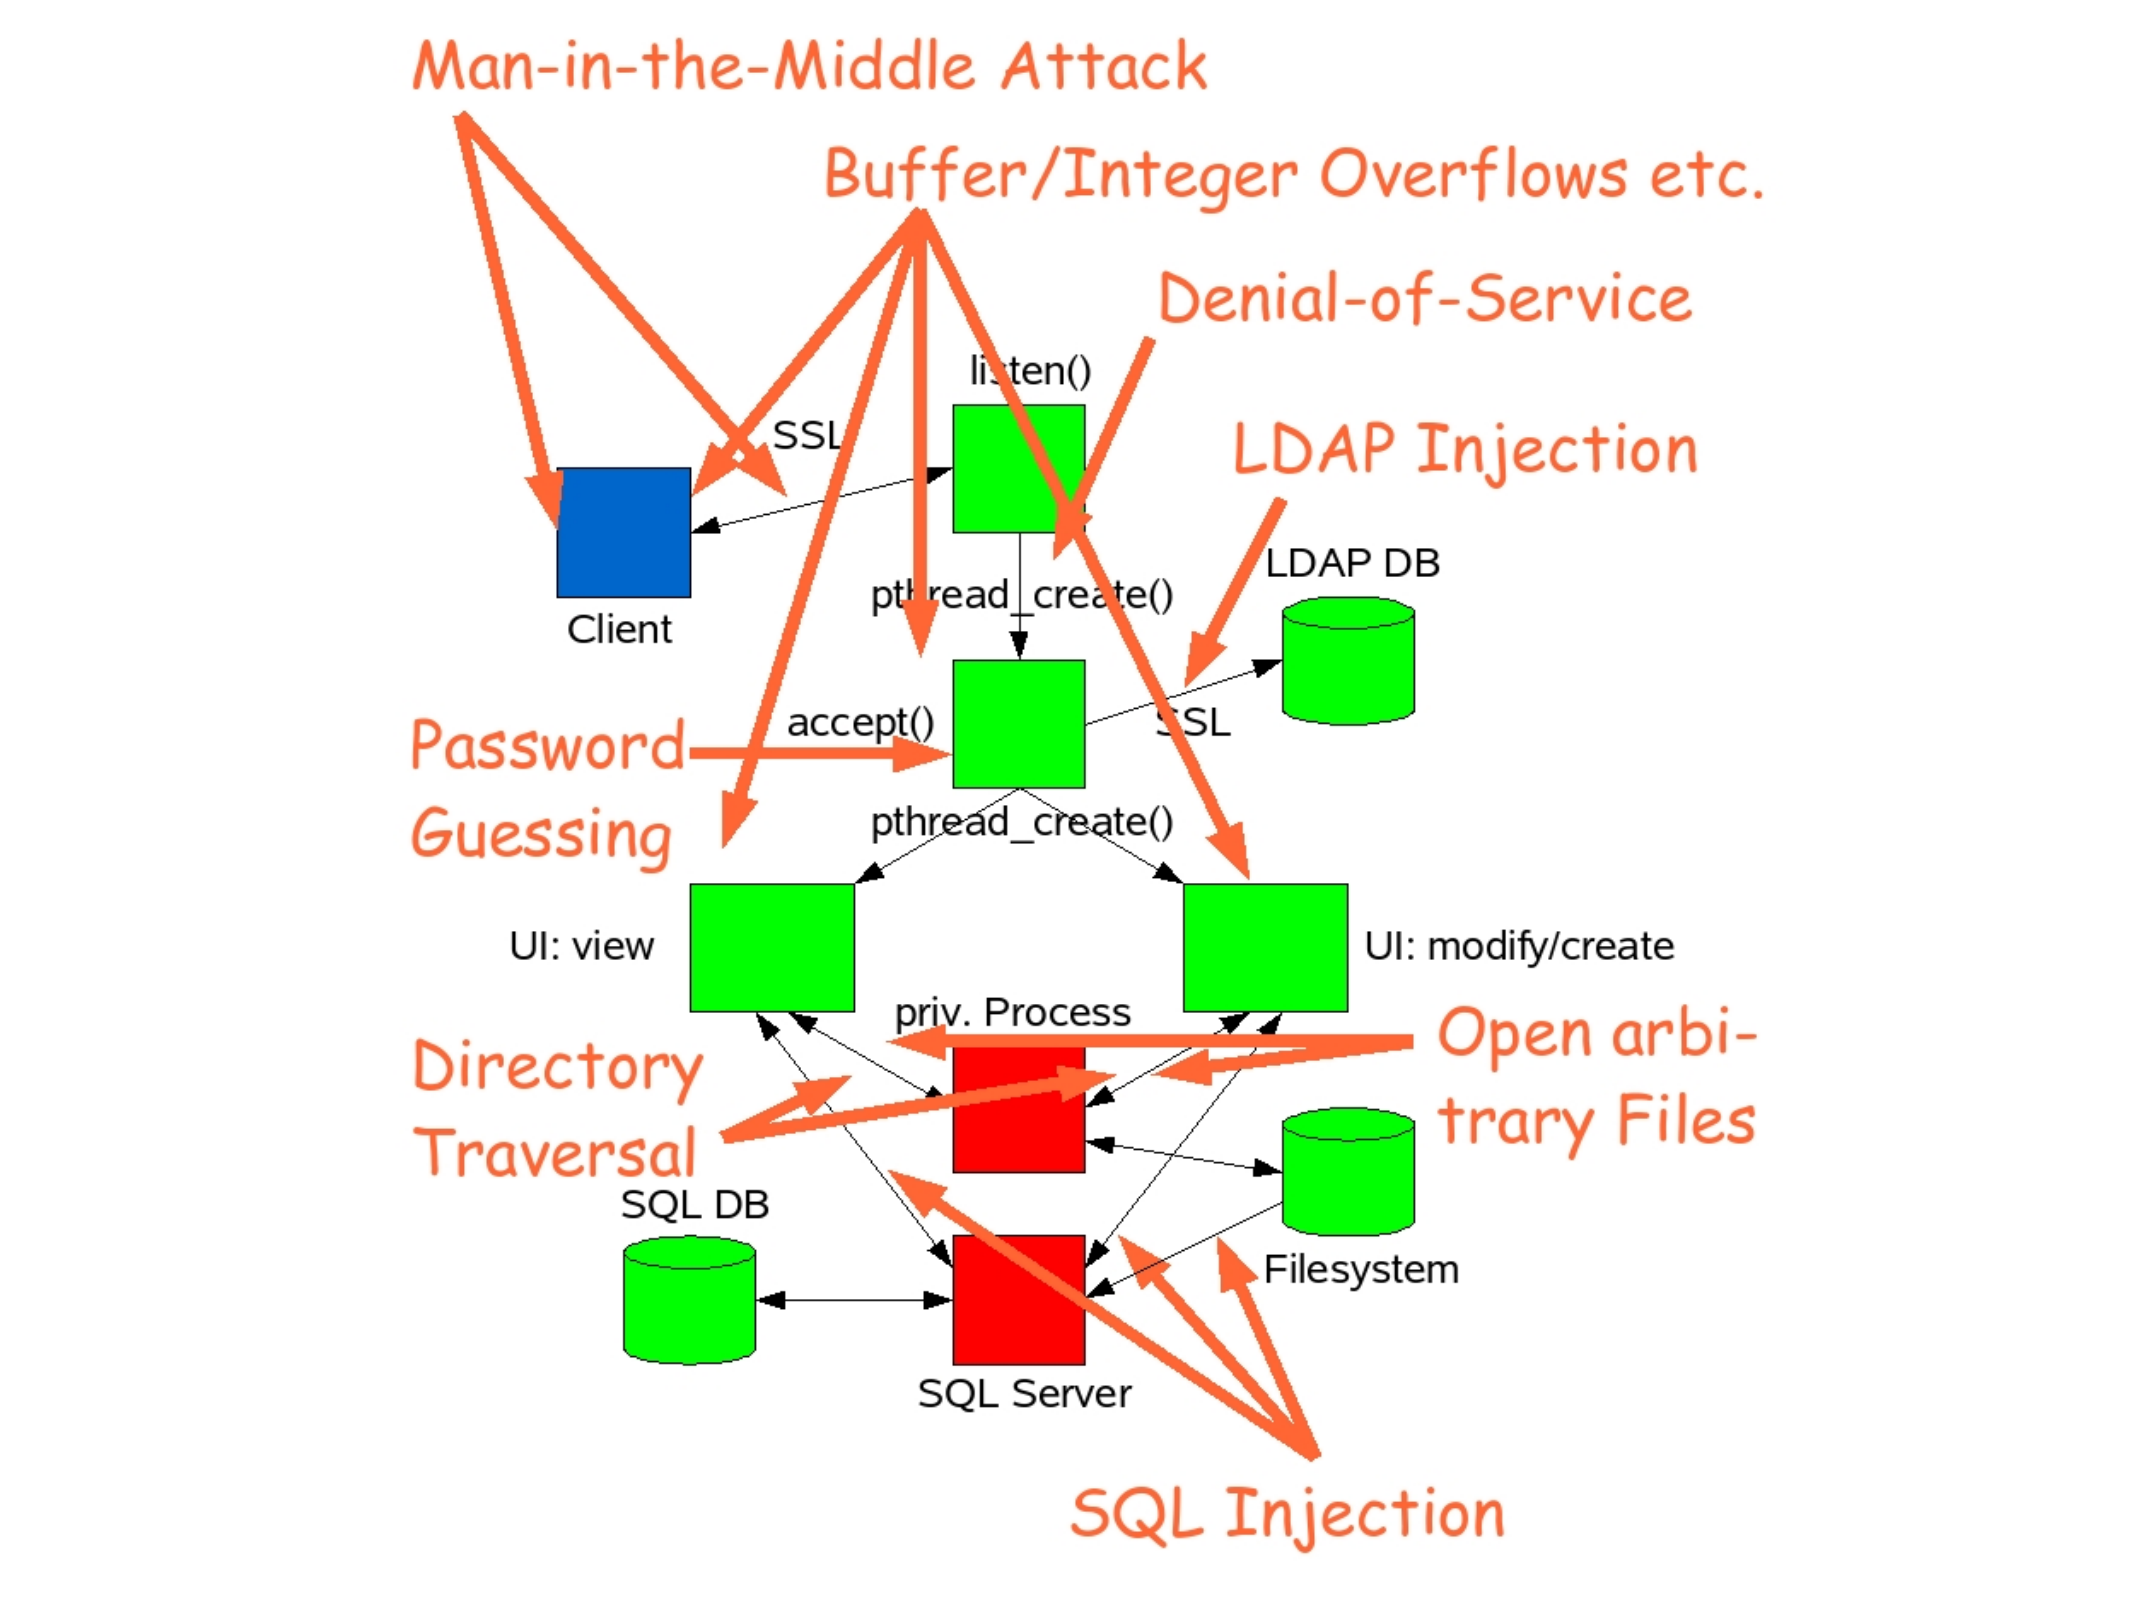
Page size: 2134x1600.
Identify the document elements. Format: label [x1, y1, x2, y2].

picture [393, 10, 1786, 1565]
